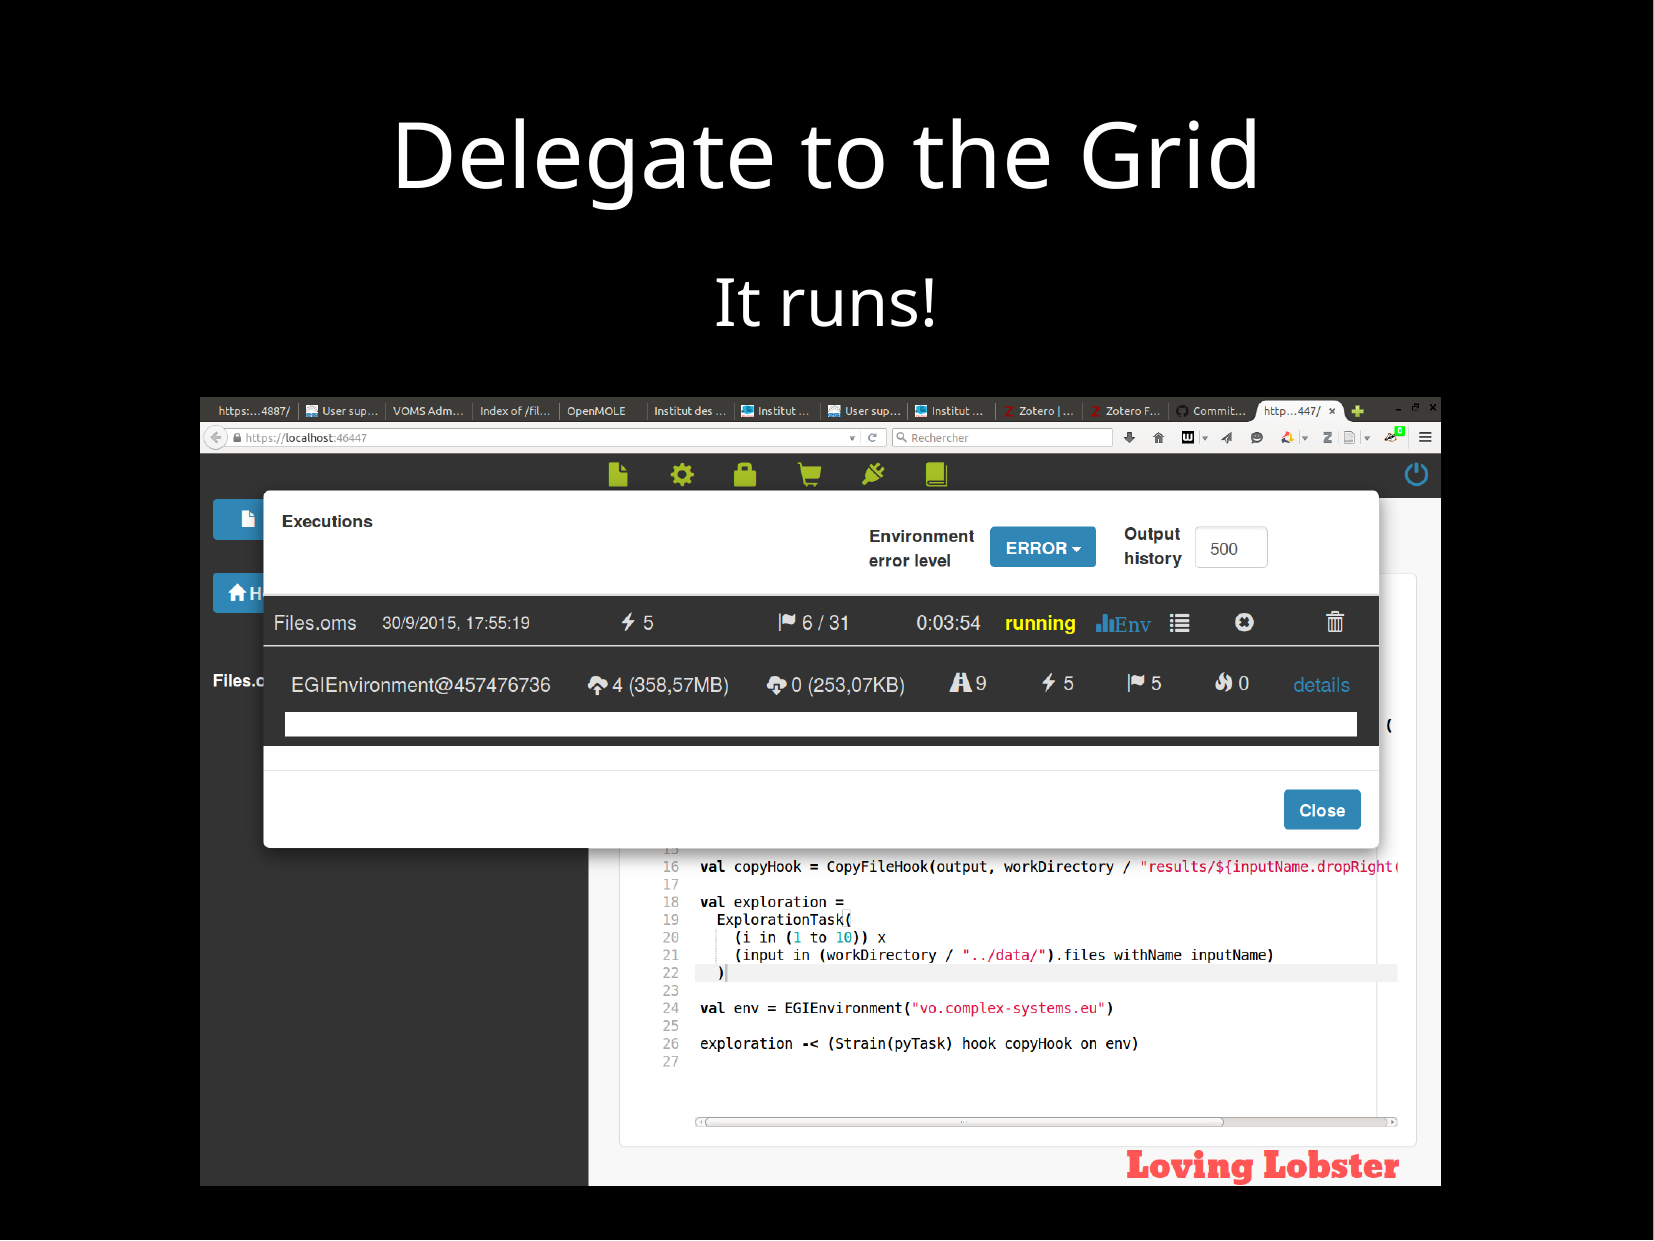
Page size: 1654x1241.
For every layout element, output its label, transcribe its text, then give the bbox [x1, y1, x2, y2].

title Delegate to the Grid [82, 49, 1571, 255]
picture [200, 397, 1441, 1186]
list It runs! [82, 255, 1571, 981]
